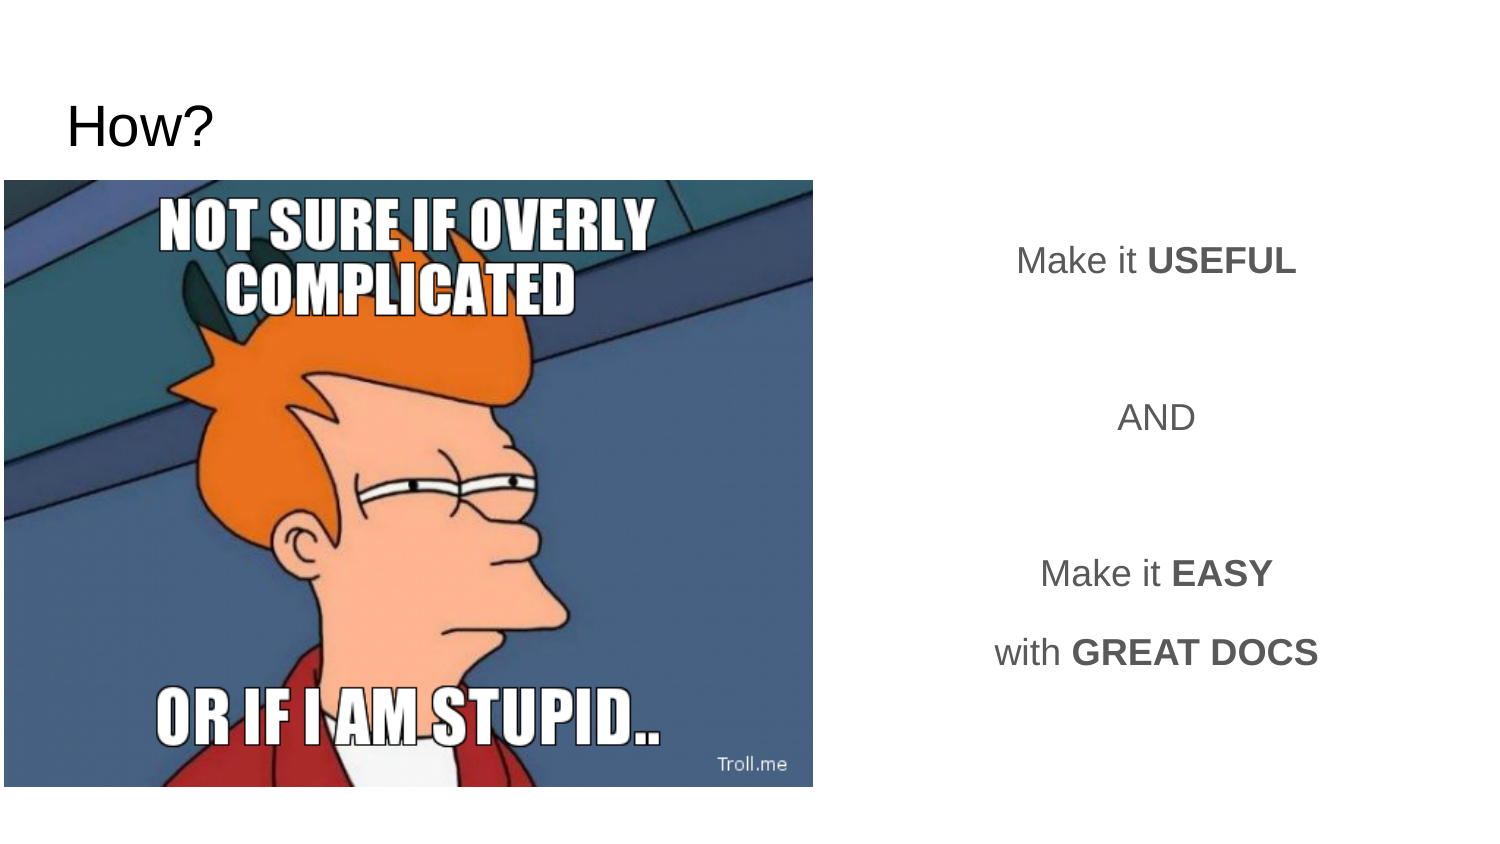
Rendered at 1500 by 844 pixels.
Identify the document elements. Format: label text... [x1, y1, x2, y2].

title How? [51, 72, 1449, 167]
list Make it USEFUL AND Make it EASY with GREAT DOCS [752, 142, 1500, 640]
picture [4, 180, 813, 787]
